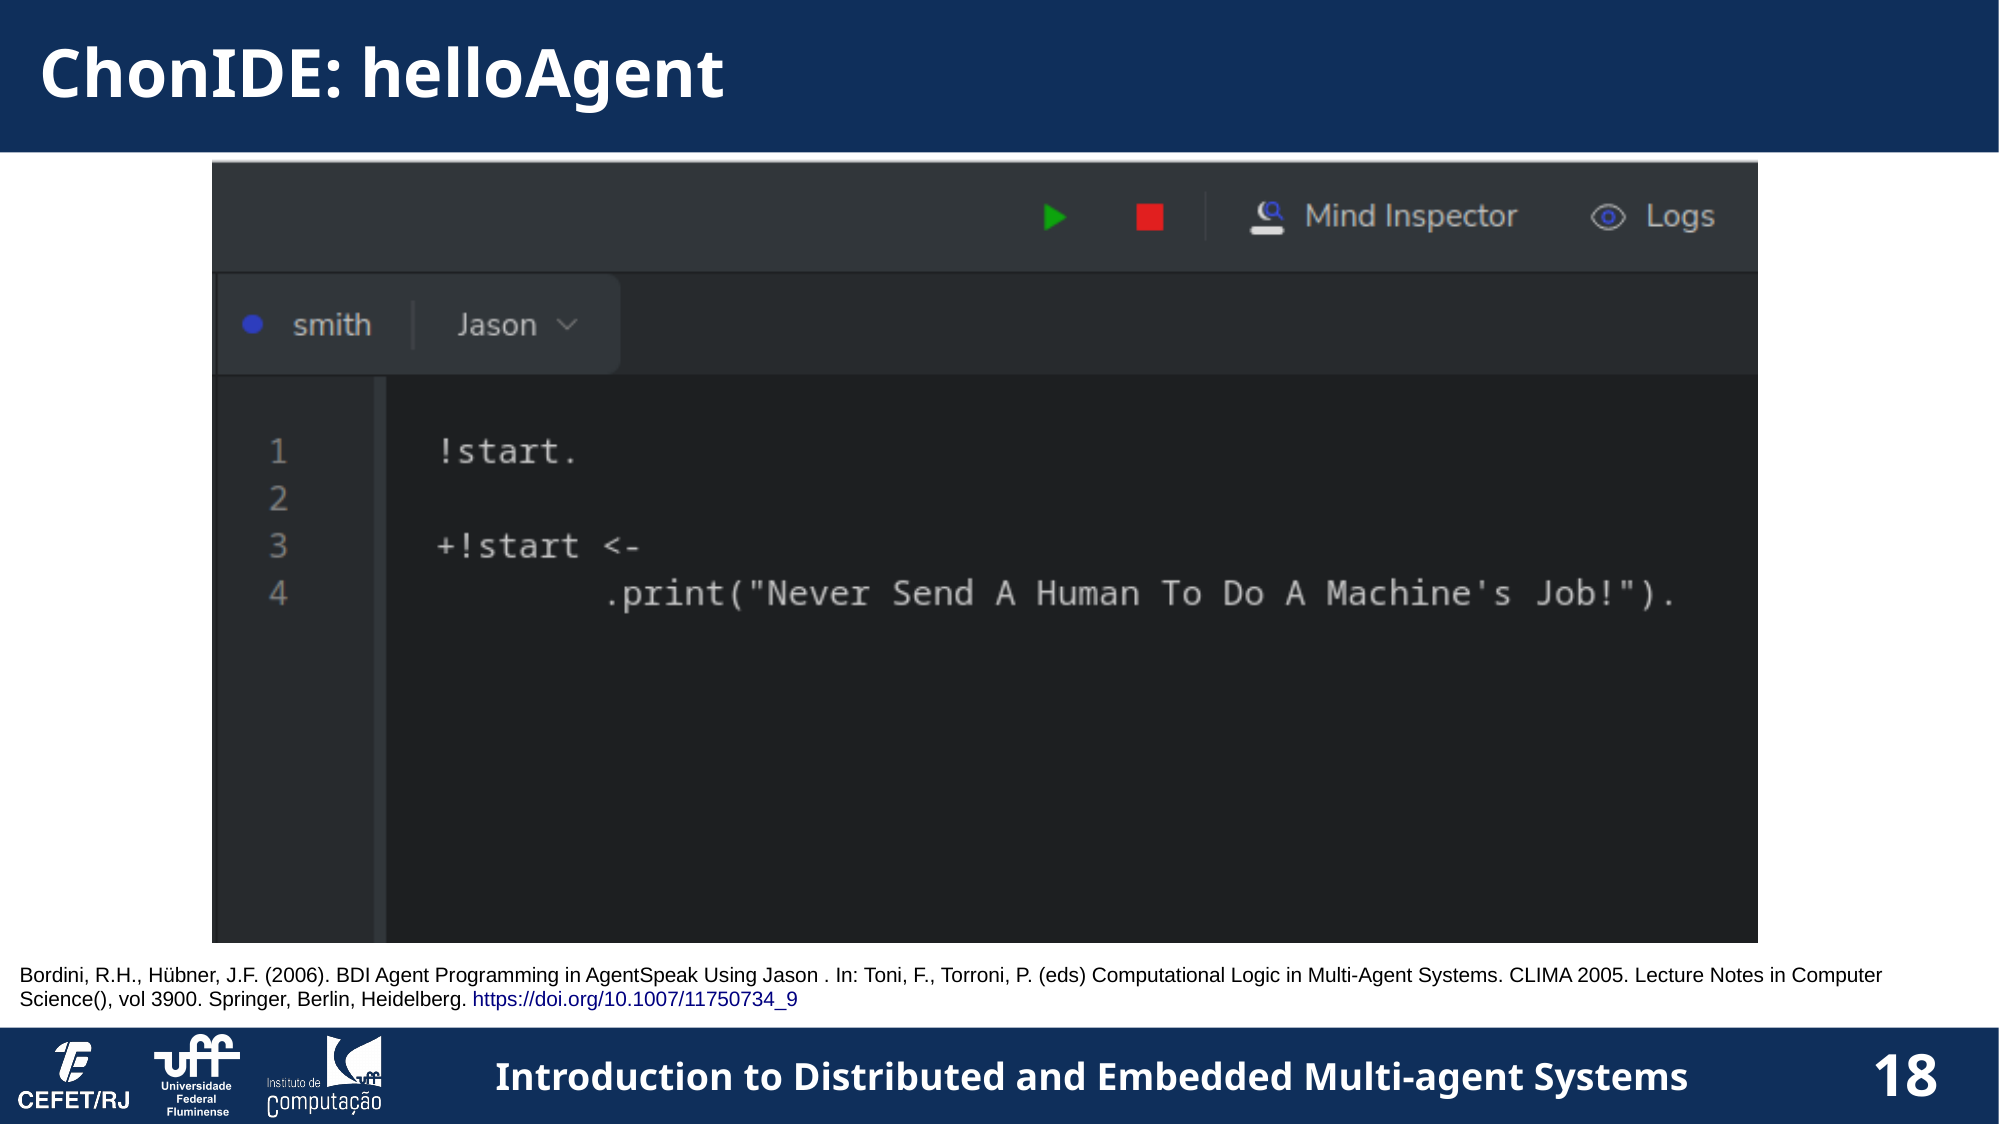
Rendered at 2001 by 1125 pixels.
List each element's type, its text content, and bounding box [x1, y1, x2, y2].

picture [18, 1042, 129, 1125]
picture [265, 1042, 383, 1118]
picture [212, 159, 1758, 943]
text_box ChonIDE: helloAgent [25, 23, 1998, 116]
text_box Bordini, R.H., Hübner, J.F. (2006). BDI Agent Programming in AgentSpeak Using Jason . In: Toni, F., Torroni, P. (eds) Computational Logic in Multi-Agent Systems. CLIMA 2005. Lecture Notes in Computer Science(), vol 3900. Springer, Berlin, Heidelberg. https://doi.org/10.1007/11750734_9 [4, 956, 1979, 1042]
picture [153, 1042, 241, 1121]
